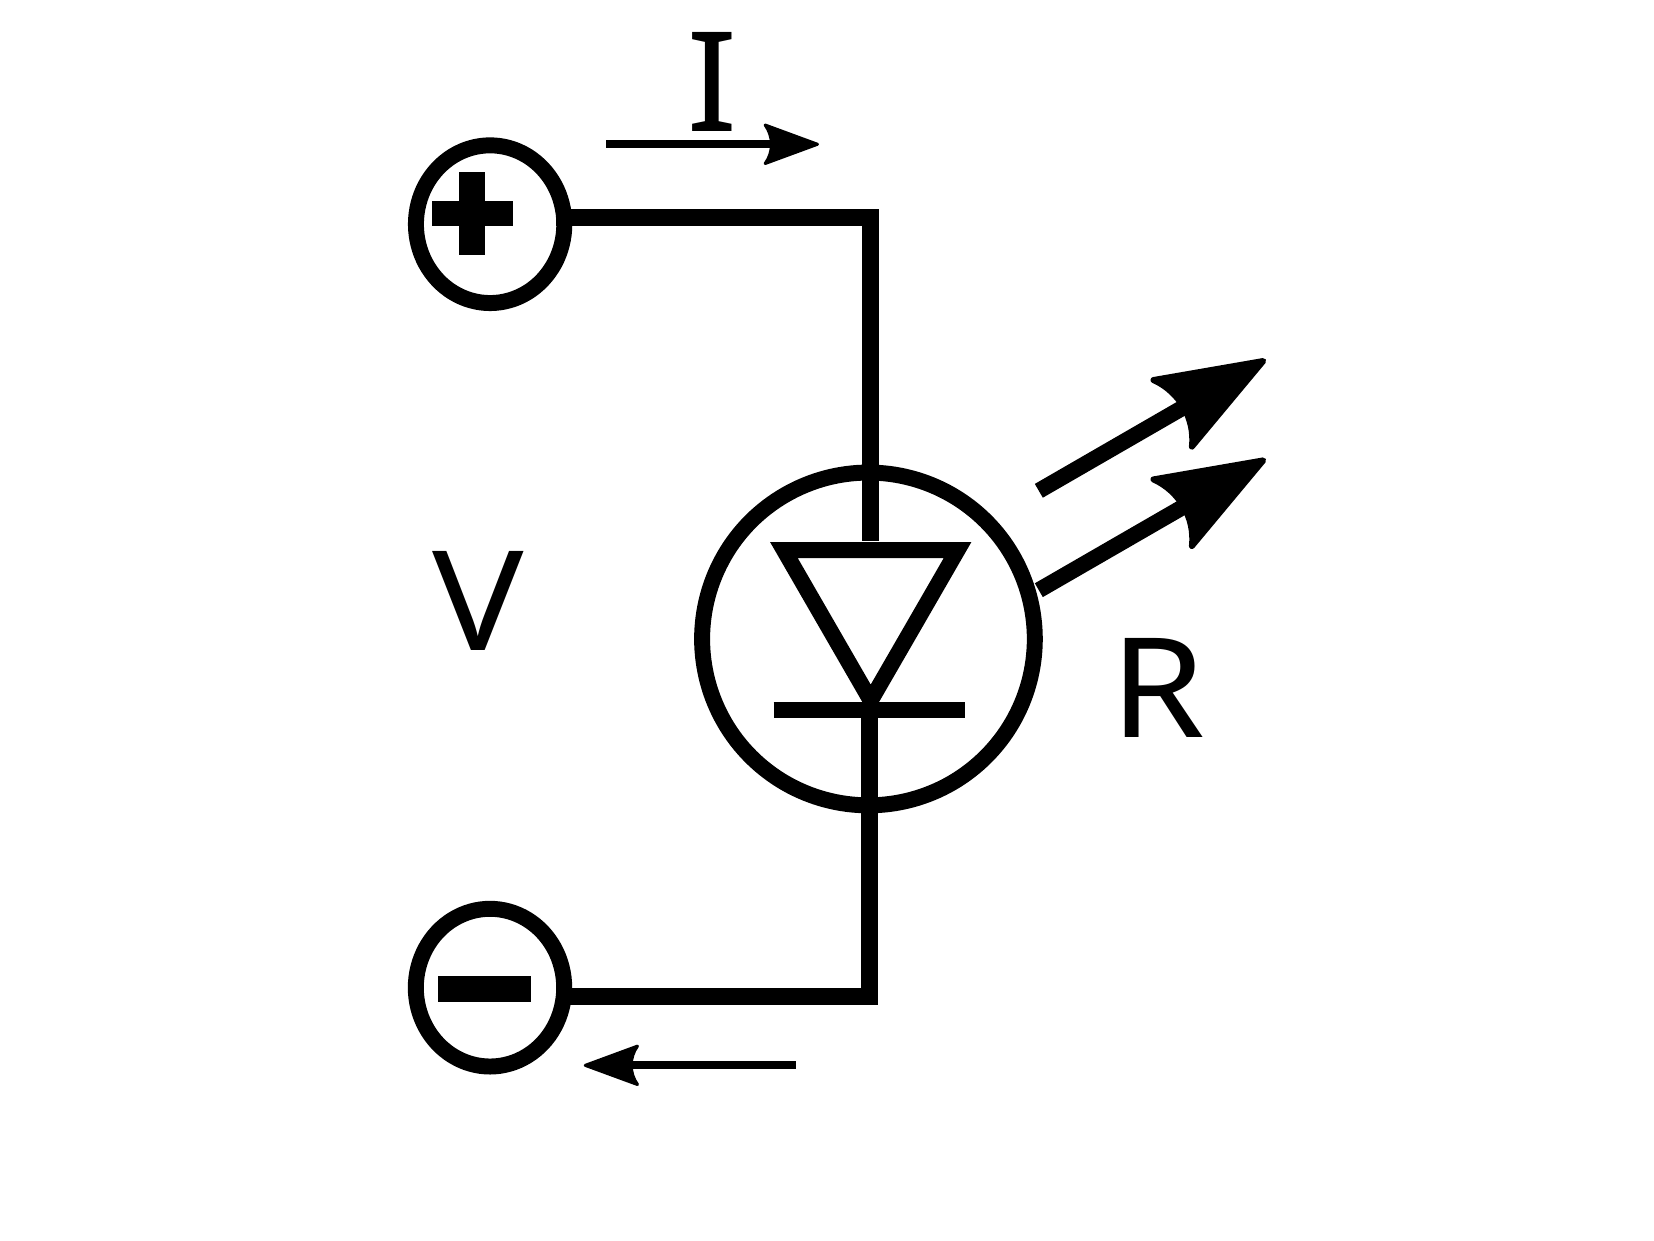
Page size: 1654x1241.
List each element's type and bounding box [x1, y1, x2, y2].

picture [236, 14, 1426, 1241]
